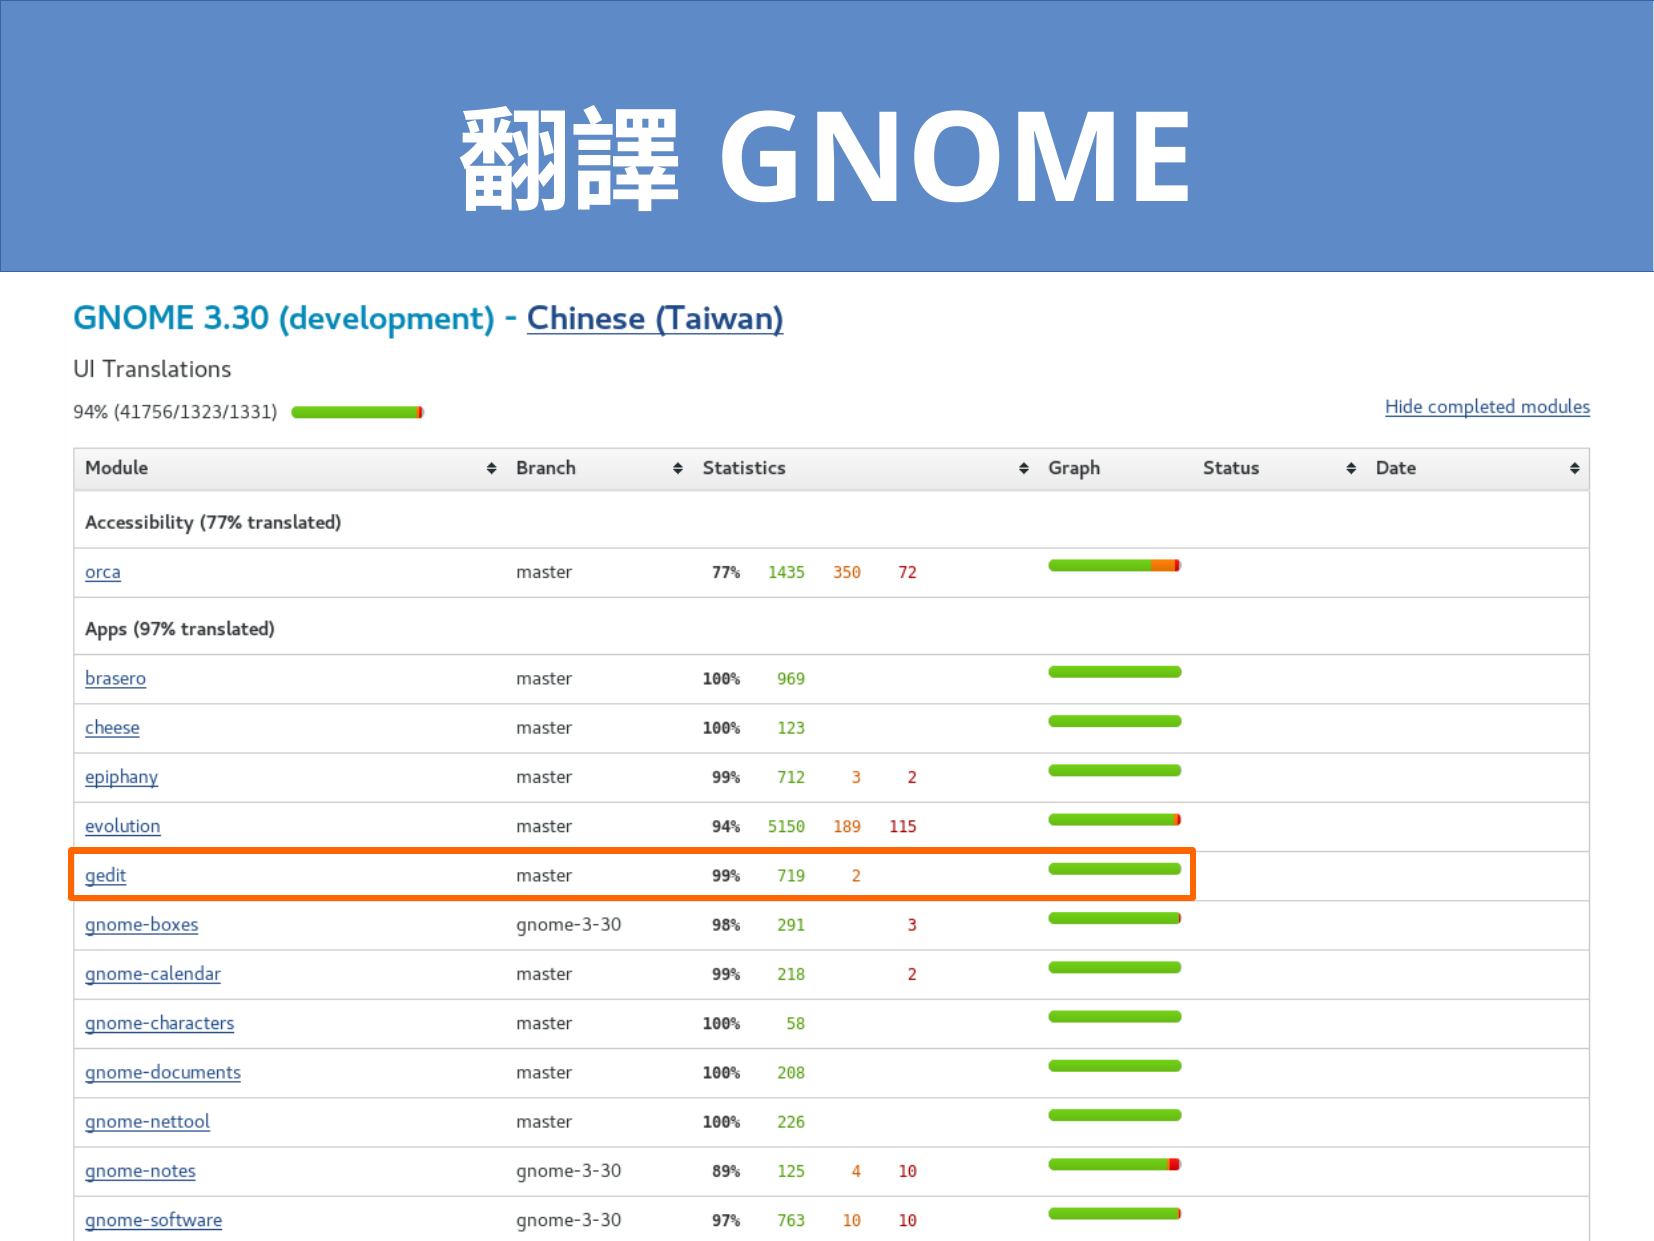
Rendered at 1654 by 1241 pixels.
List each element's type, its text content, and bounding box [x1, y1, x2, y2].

picture [64, 296, 1601, 1241]
text_box [70, 850, 1193, 898]
title 翻譯GNOME [82, 49, 1571, 257]
text_box [0, 0, 1654, 272]
